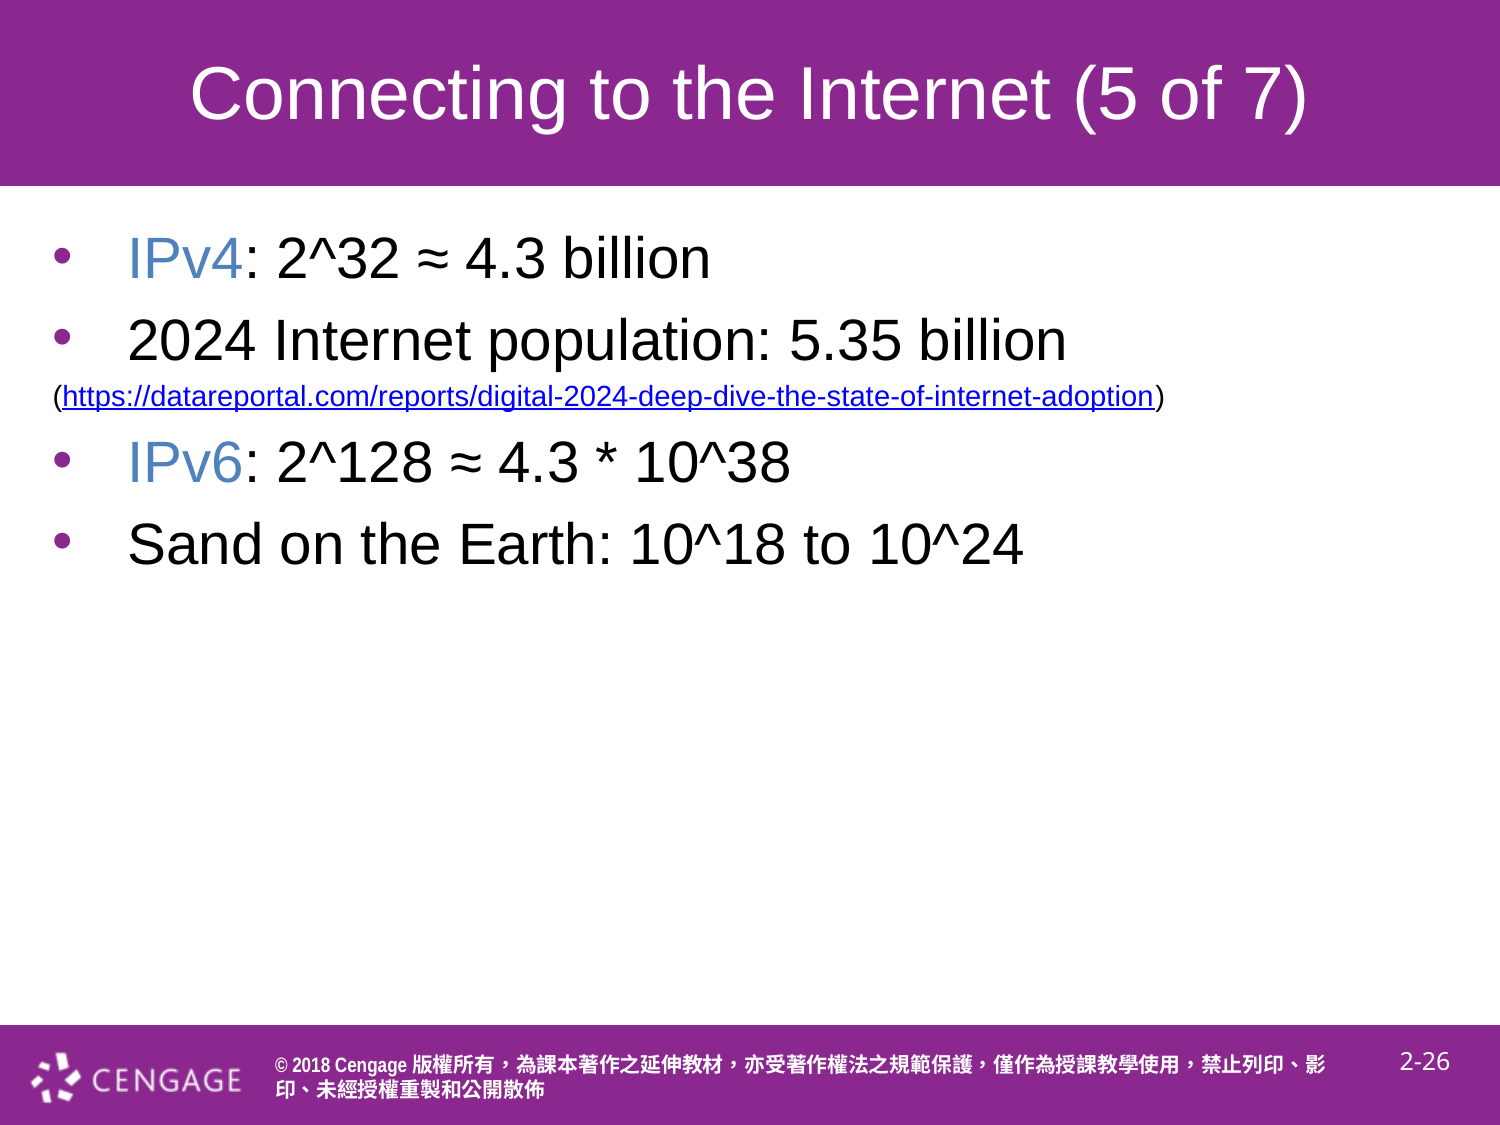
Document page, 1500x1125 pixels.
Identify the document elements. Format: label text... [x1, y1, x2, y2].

picture [21, 1043, 246, 1111]
title Connecting to the Internet (5 of 7) [7, 4, 1493, 175]
list IPv4: 2^32 ≈ 4.3 billion 2024 Internet population: 5.35 billion (https://datareportal.com/reports/digital-2024-deep-dive-the-state-of-internet-adoption) IPv6: 2^128 ≈ 4.3 * 10^38 Sand on the Earth: 10^18 to 10^24 [37, 212, 1475, 1005]
